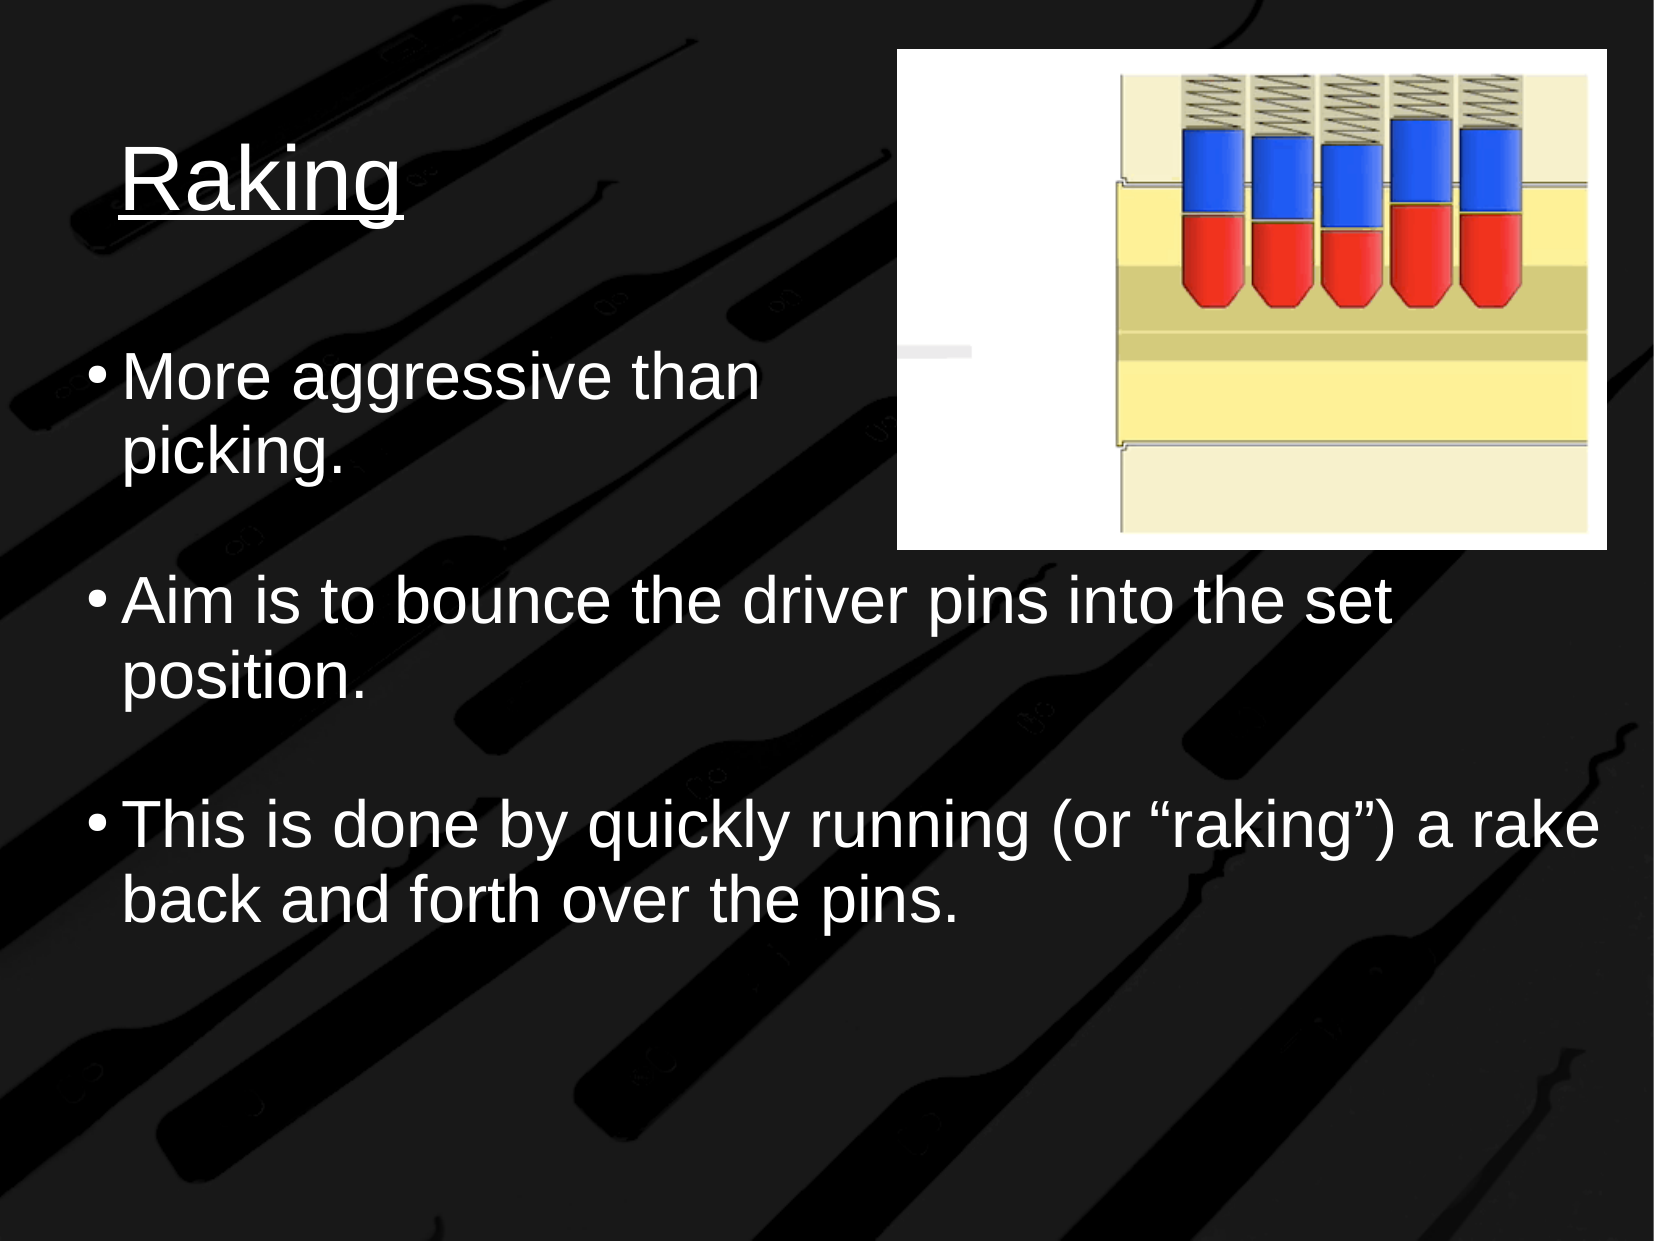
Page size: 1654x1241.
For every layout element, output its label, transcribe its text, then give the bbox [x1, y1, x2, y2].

title Raking [82, 49, 897, 256]
picture [0, 0, 1654, 1241]
text_box More aggressive than picking. Aim is to bounce the driver pins into the set position. This is done by quickly running (or “raking”) a rake back and forth over the pins. [70, 256, 1619, 1170]
